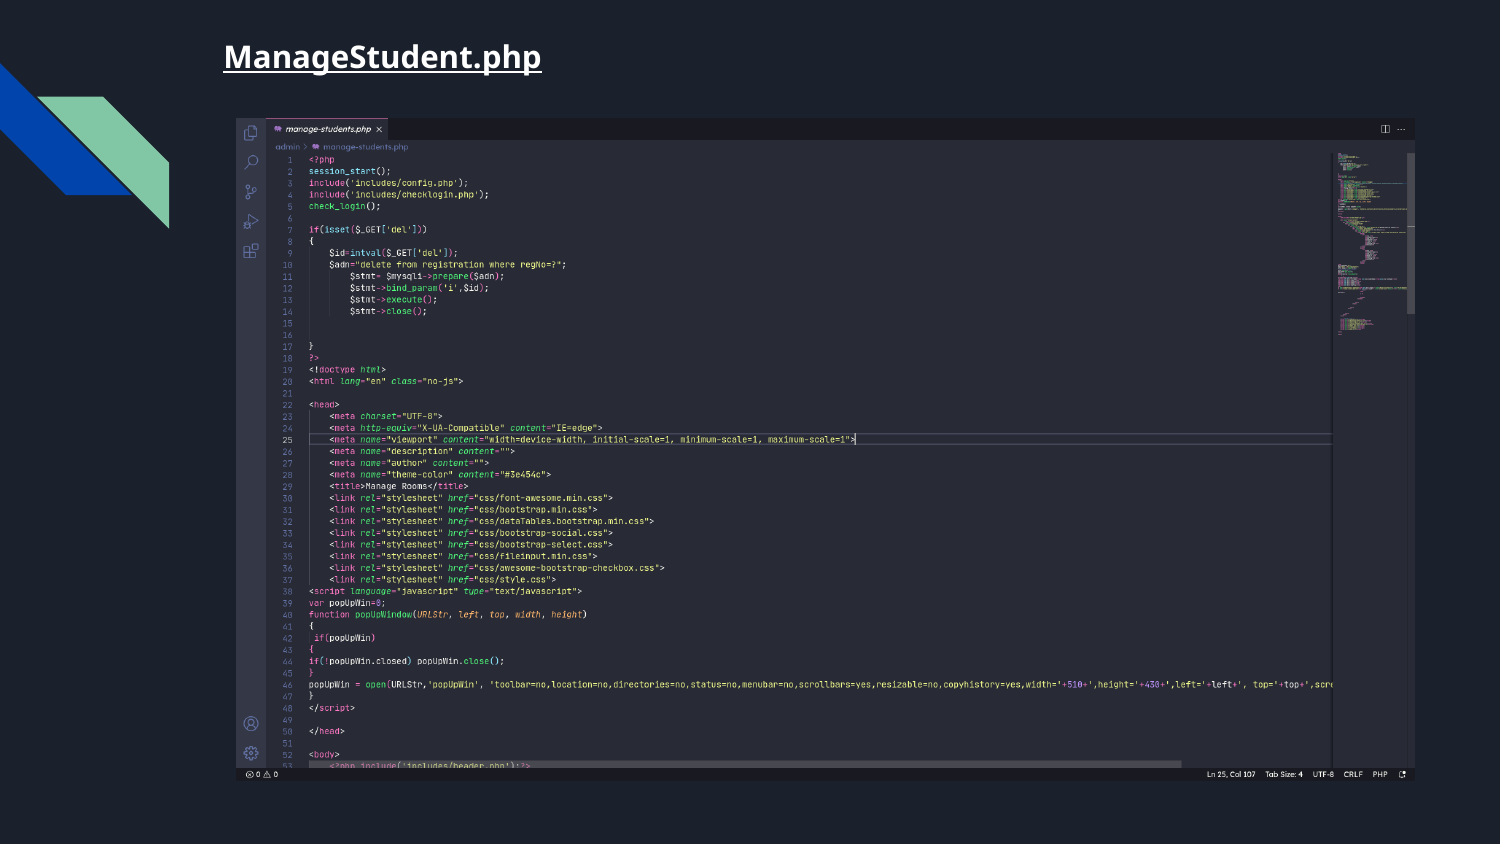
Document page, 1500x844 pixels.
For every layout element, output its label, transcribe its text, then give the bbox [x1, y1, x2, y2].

picture [236, 118, 1415, 781]
text_box ManageStudent.php [208, 29, 613, 84]
